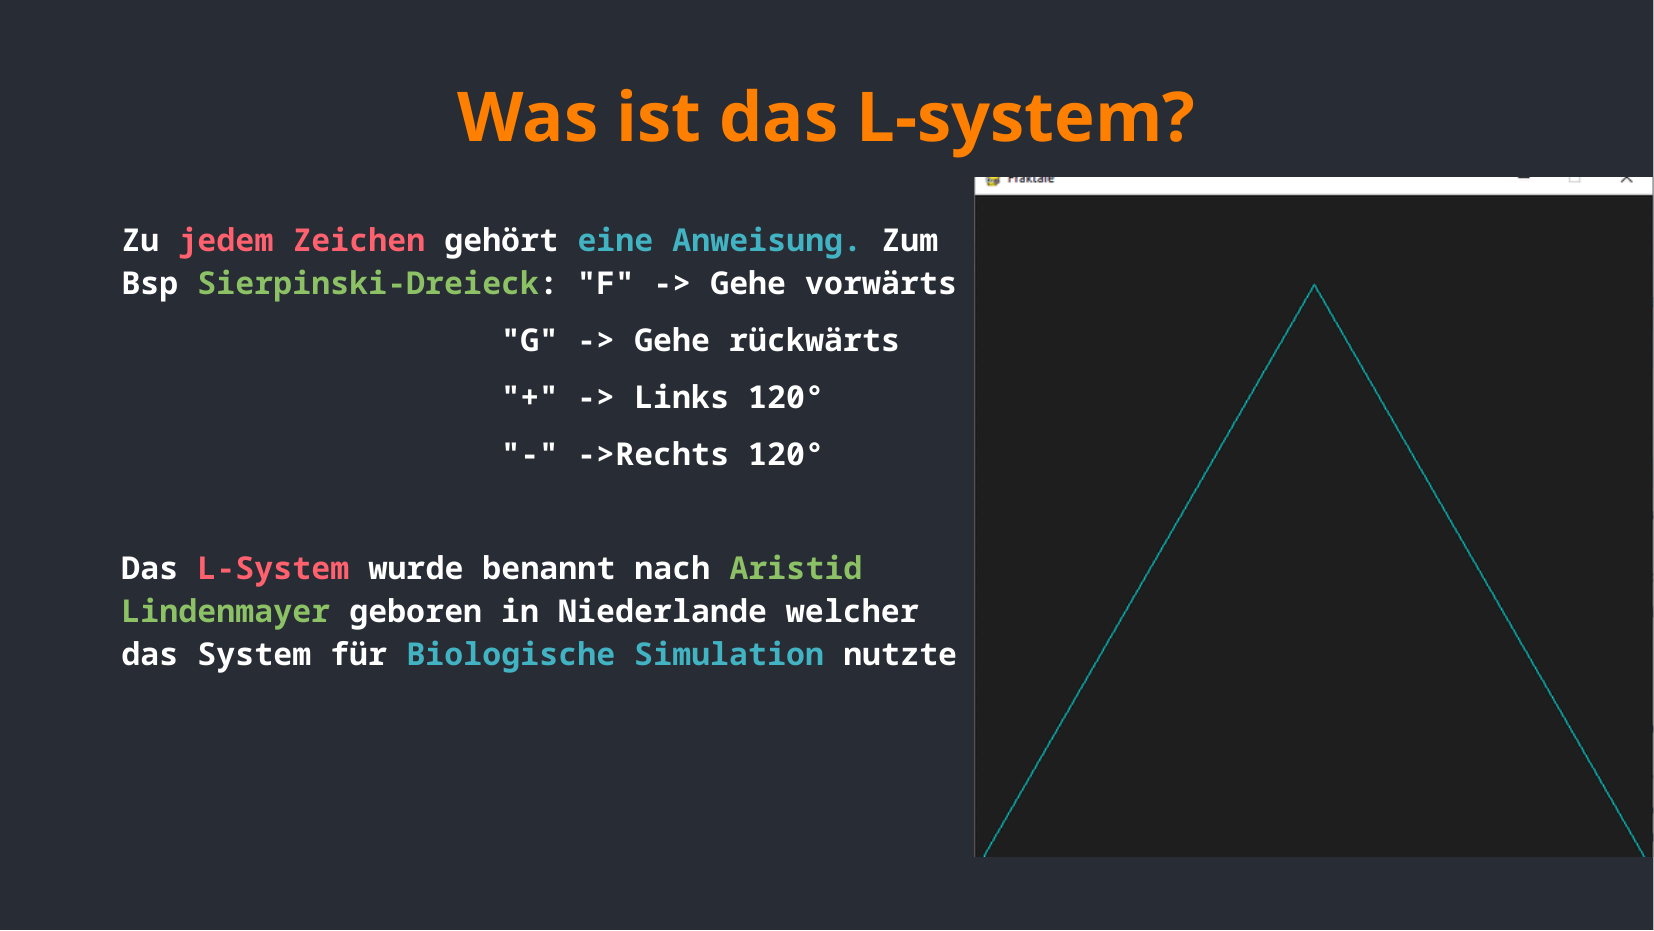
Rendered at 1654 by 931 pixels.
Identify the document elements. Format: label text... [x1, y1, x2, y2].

picture [974, 177, 1654, 857]
list Zu jedem Zeichen gehört eine Anweisung. Zum Bsp Sierpinski-Dreieck: "F" -> Gehe vorwärts "G" -> Gehe rückwärts "+" -> Links 120° "-" ->Rechts 120° Das L-System wurde benannt nach Aristid Lindenmayer geboren in Niederlande welcher das System für Biologische Simulation nutzte [76, 217, 964, 758]
title Was ist das L-system? [82, 37, 1571, 193]
